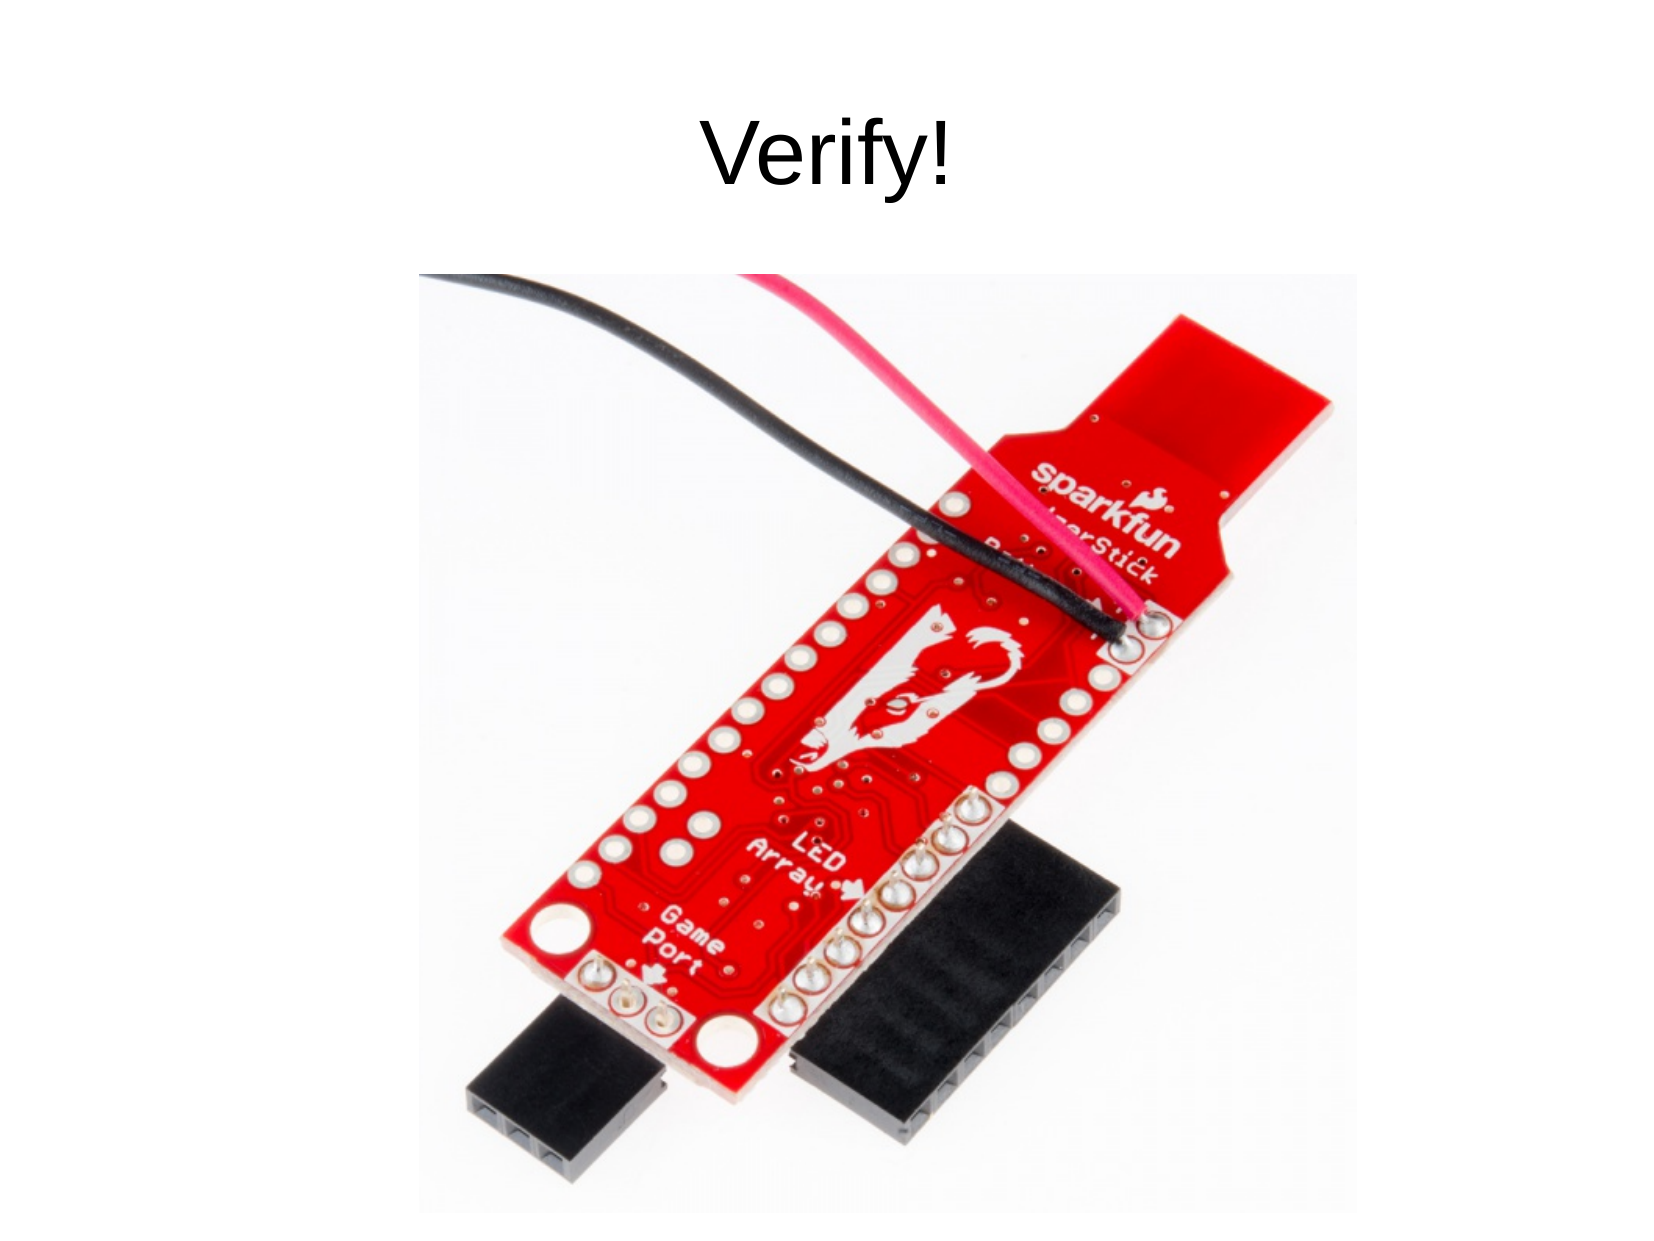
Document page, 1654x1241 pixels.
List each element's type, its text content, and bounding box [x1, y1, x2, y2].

title Verify! [82, 49, 1571, 257]
picture [419, 274, 1357, 1213]
